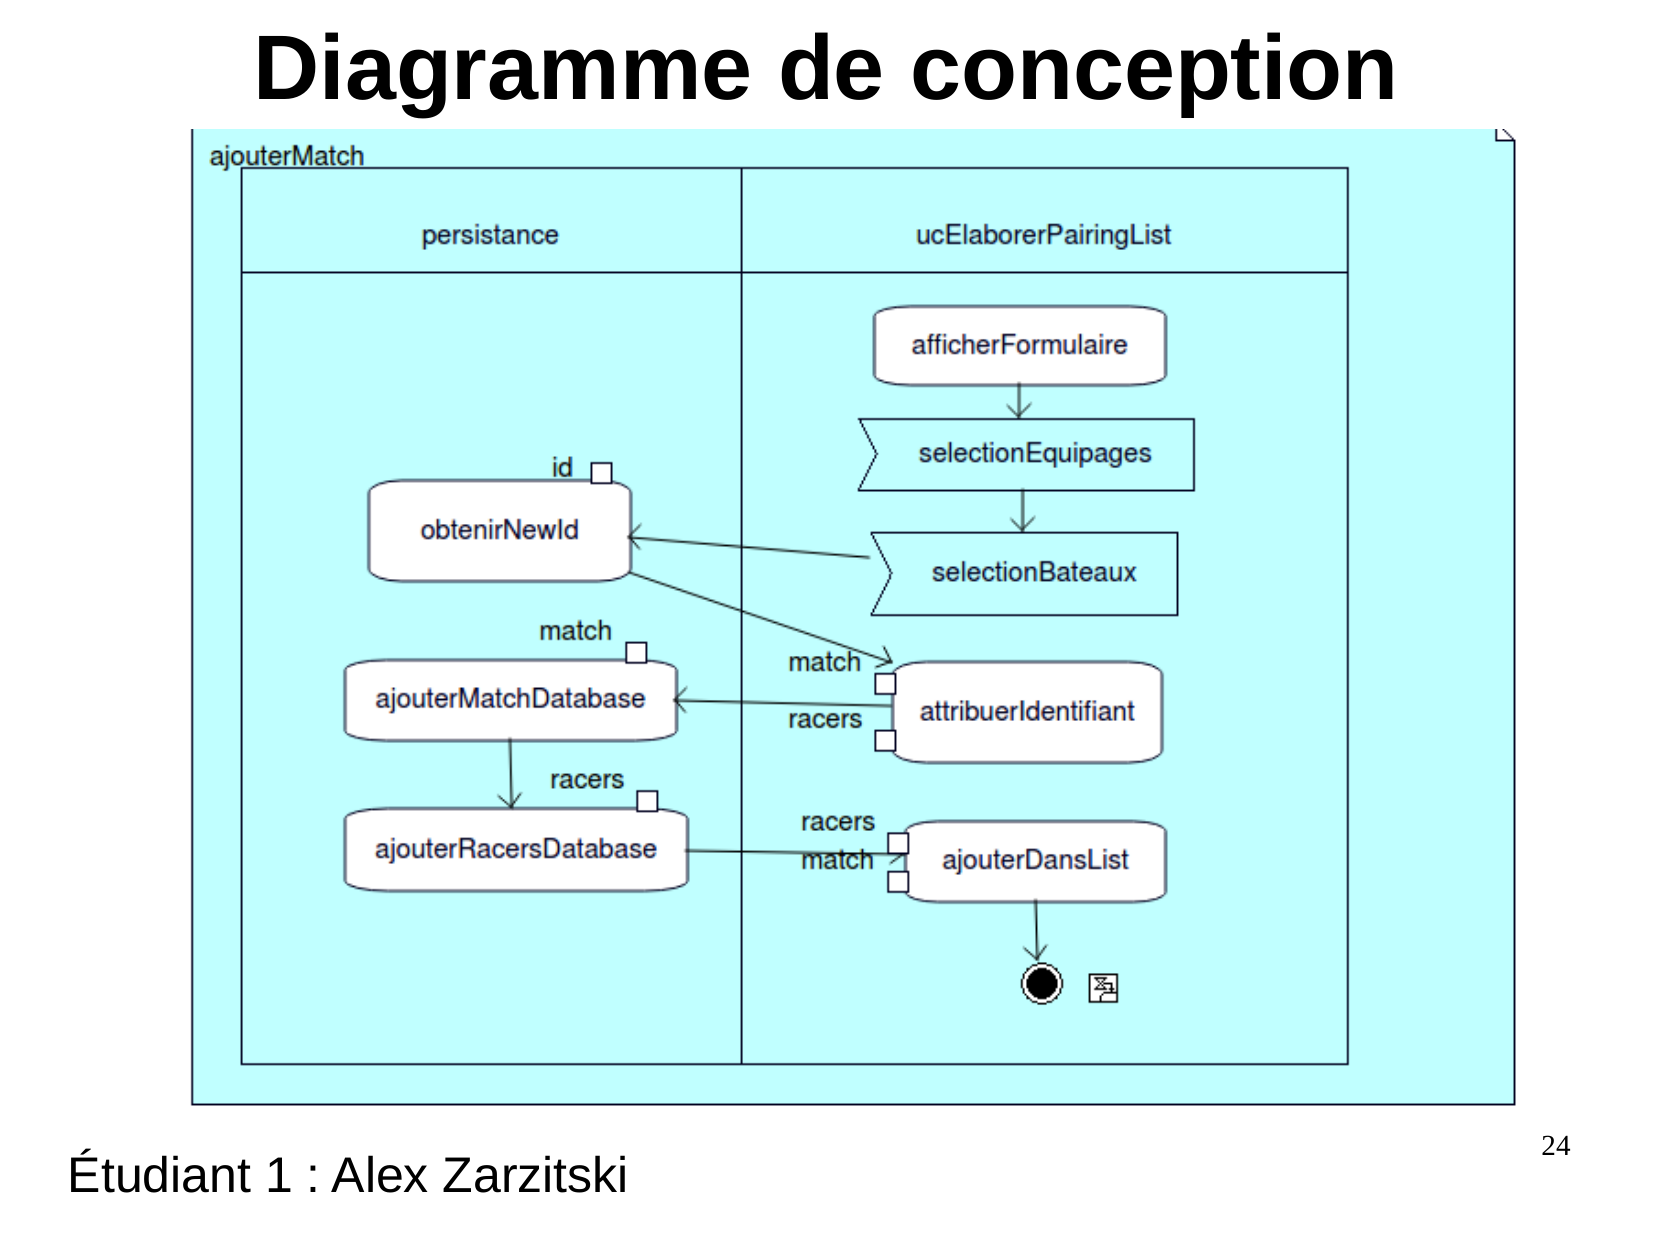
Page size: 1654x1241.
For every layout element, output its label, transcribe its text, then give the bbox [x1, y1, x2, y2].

title Diagramme de conception [82, 0, 1571, 172]
picture [188, 129, 1536, 1126]
text_box Étudiant 1 : Alex Zarzitski [53, 1139, 650, 1211]
